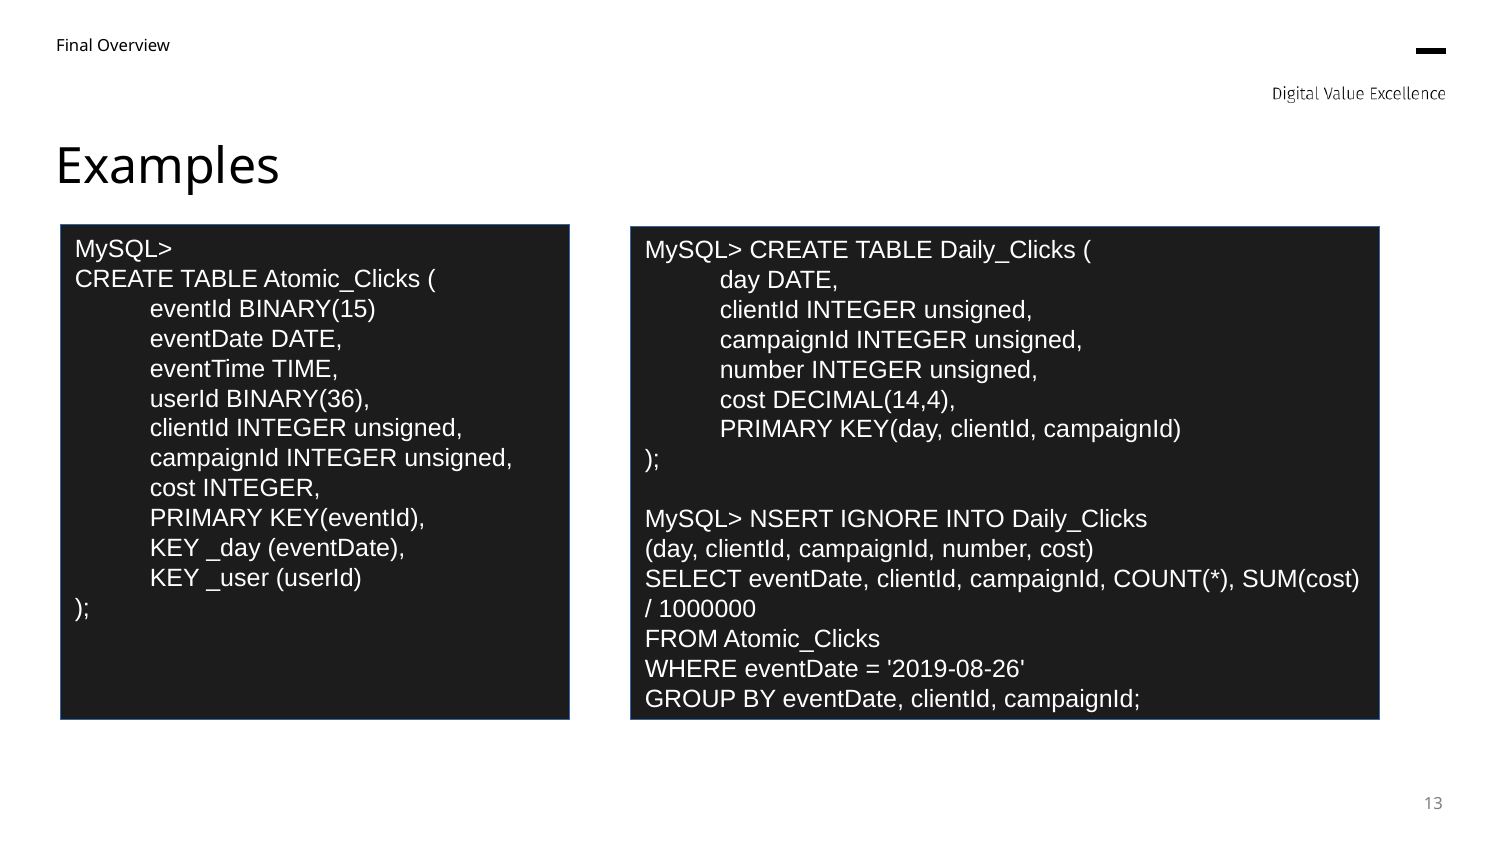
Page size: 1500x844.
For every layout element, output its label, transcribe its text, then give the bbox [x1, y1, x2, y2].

text_box MySQL> CREATE TABLE Daily_Clicks ( day DATE, clientId INTEGER unsigned, campaignId INTEGER unsigned, number INTEGER unsigned, cost DECIMAL(14,4), PRIMARY KEY(day, clientId, campaignId) ); MySQL> NSERT IGNORE INTO Daily_Clicks (day, clientId, campaignId, number, cost) SELECT eventDate, clientId, campaignId, COUNT(*), SUM(cost) / 1000000 FROM Atomic_Clicks WHERE eventDate = '2019-08-26' GROUP BY eventDate, clientId, campaignId; [630, 226, 1380, 720]
text_box Final Overview [44, 29, 1216, 72]
text_box MySQL> CREATE TABLE Atomic_Clicks ( eventId BINARY(15) eventDate DATE, eventTime TIME, userId BINARY(36), clientId INTEGER unsigned, campaignId INTEGER unsigned, cost INTEGER, PRIMARY KEY(eventId), KEY _day (eventDate), KEY _user (userId) ); [60, 224, 570, 720]
text_box Examples [44, 127, 1455, 226]
text_box <number> [1104, 782, 1455, 827]
